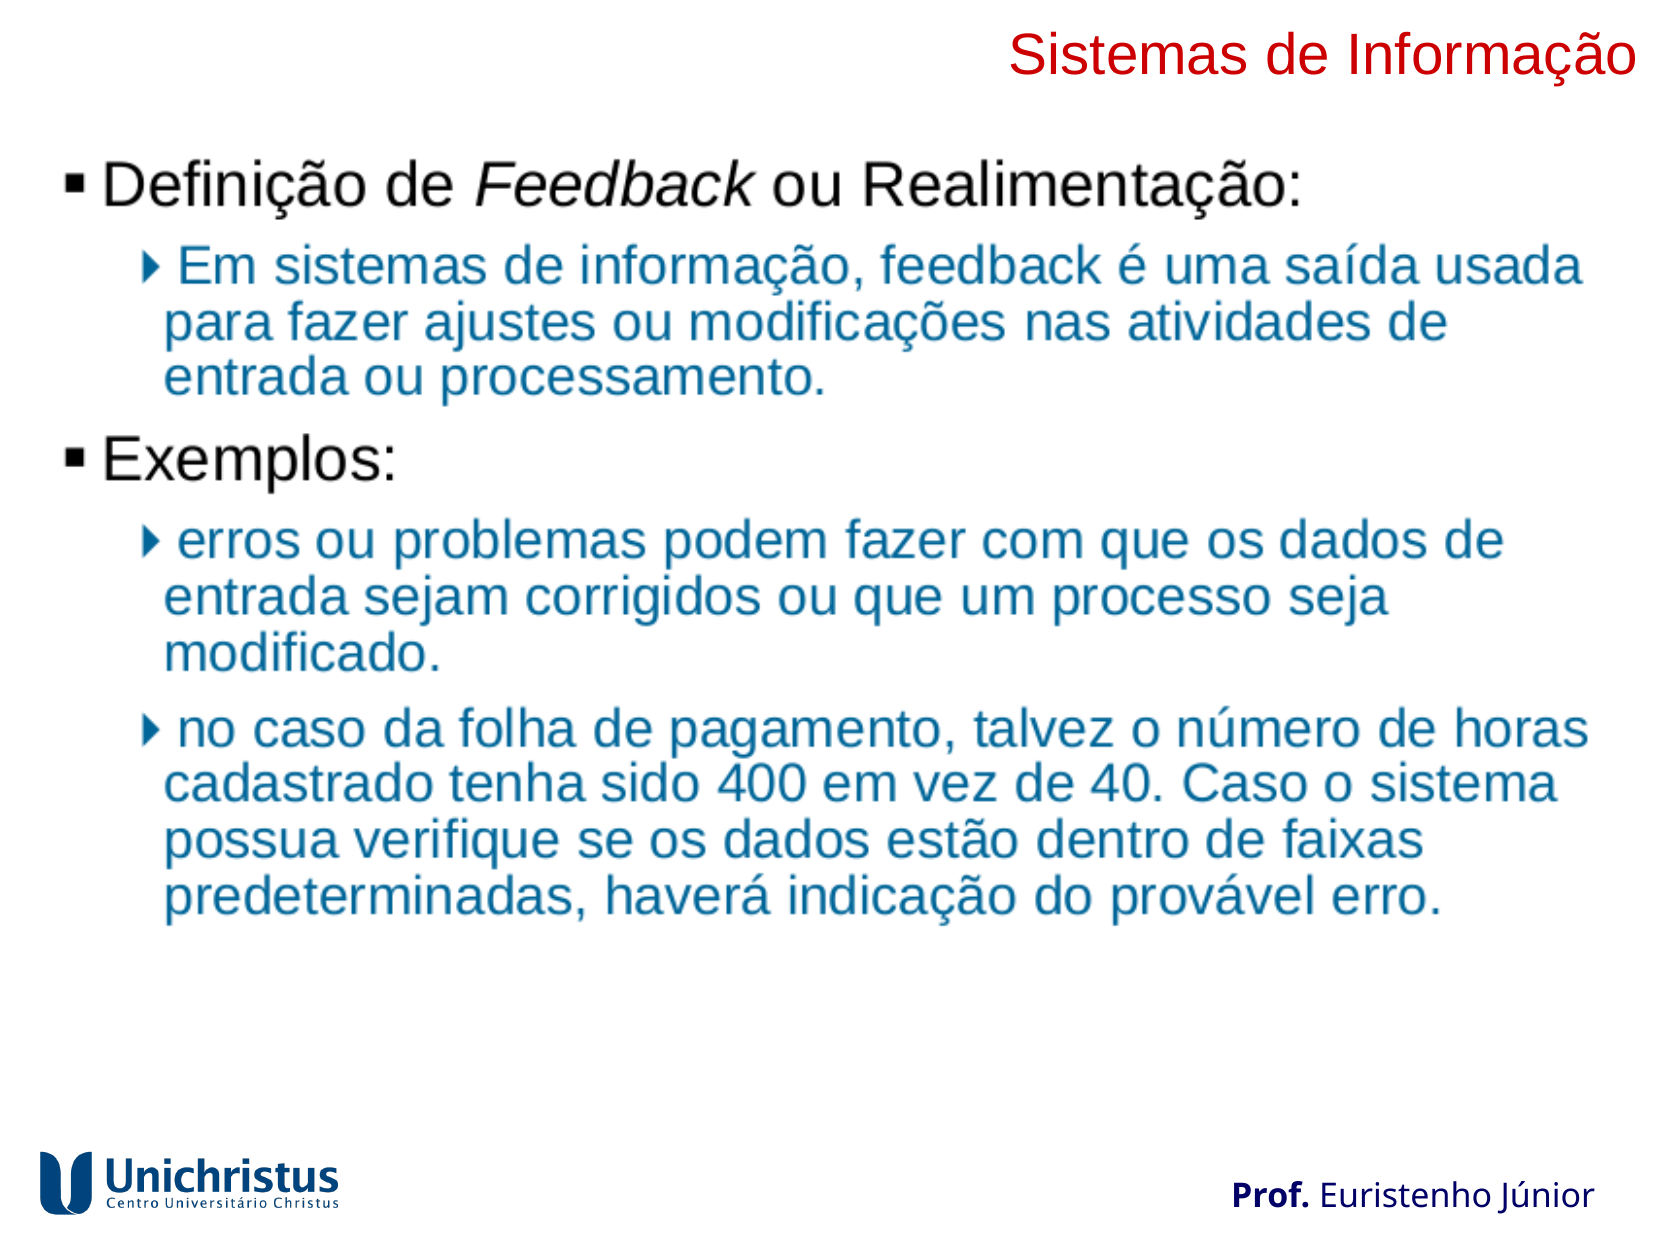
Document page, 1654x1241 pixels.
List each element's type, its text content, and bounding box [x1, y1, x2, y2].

text_box Prof. Euristenho Júnior [1216, 1163, 1654, 1224]
picture [35, 1148, 343, 1217]
text_box Sistemas de Informação [994, 14, 1654, 95]
picture [47, 148, 1615, 934]
